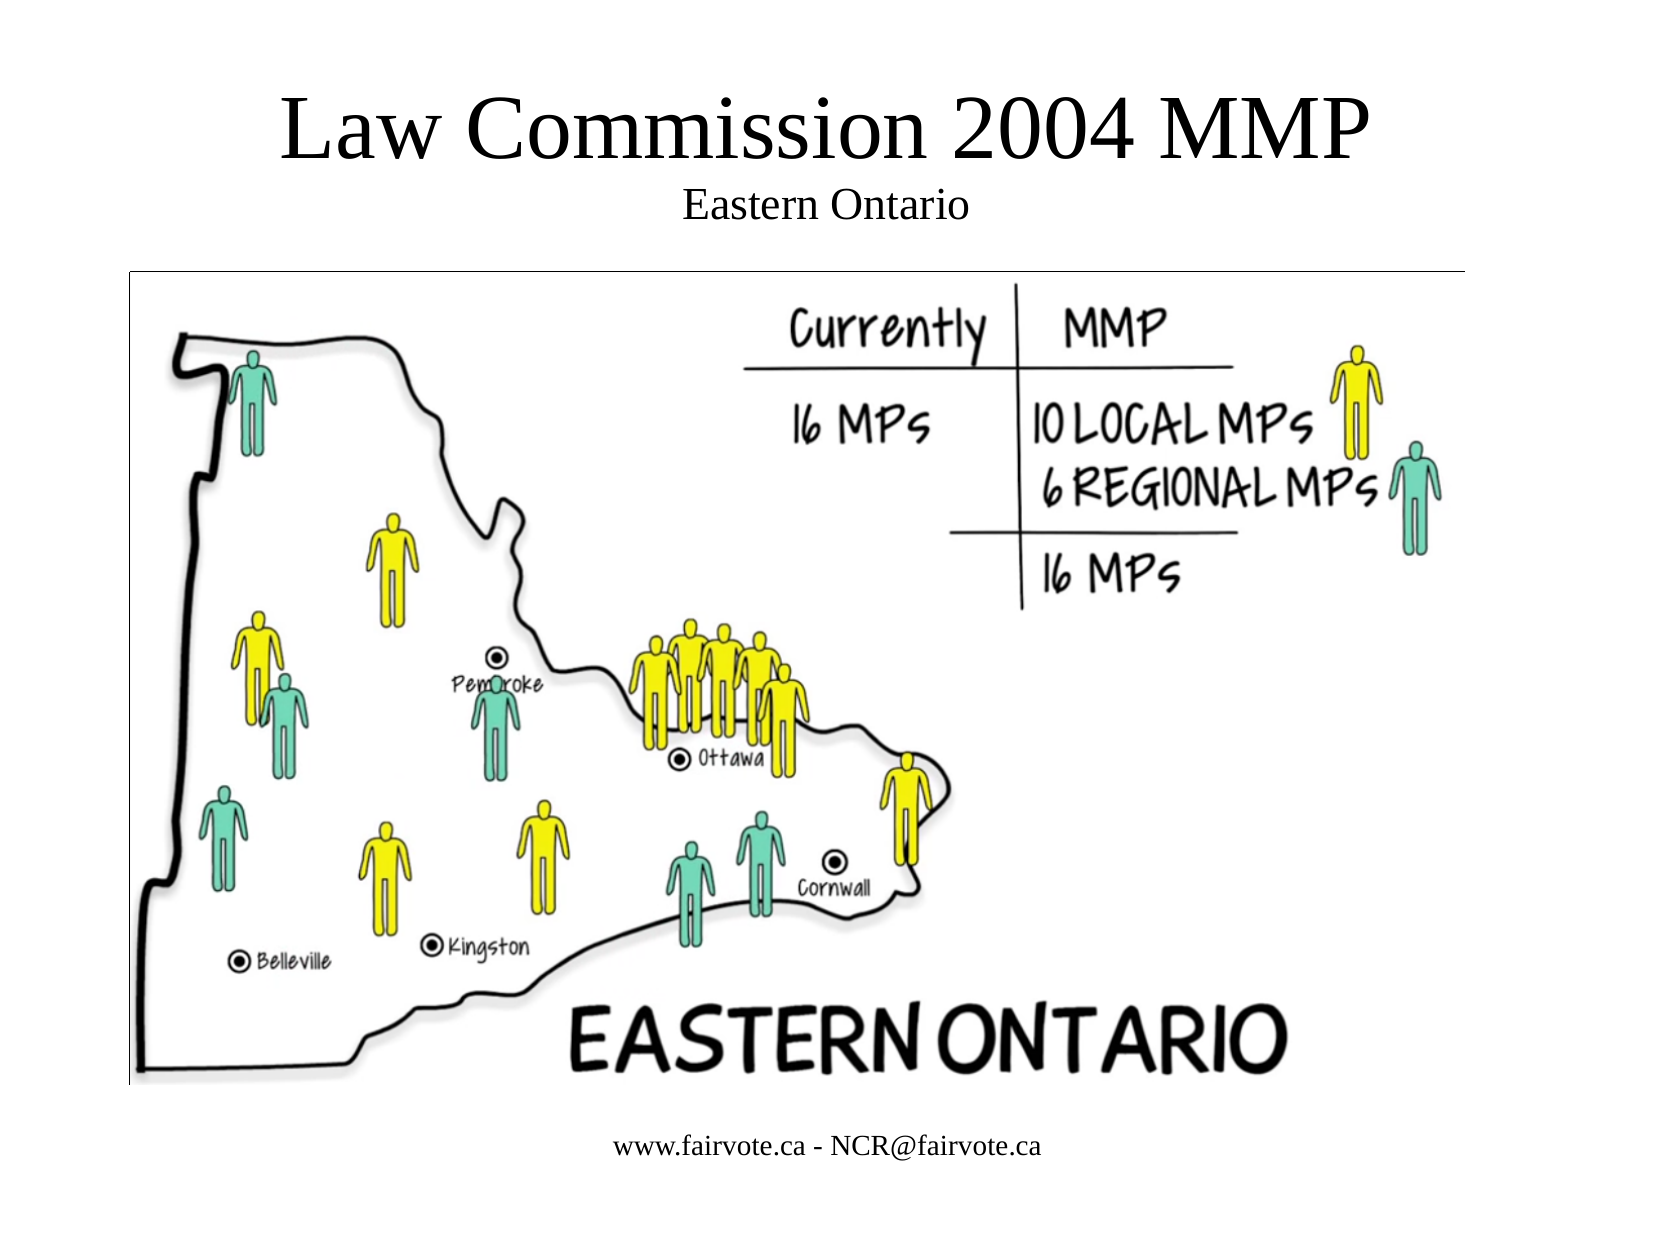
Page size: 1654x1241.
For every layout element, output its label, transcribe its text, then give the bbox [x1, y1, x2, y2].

title Law Commission 2004 MMP Eastern Ontario [82, 49, 1571, 257]
picture [129, 271, 1465, 1085]
